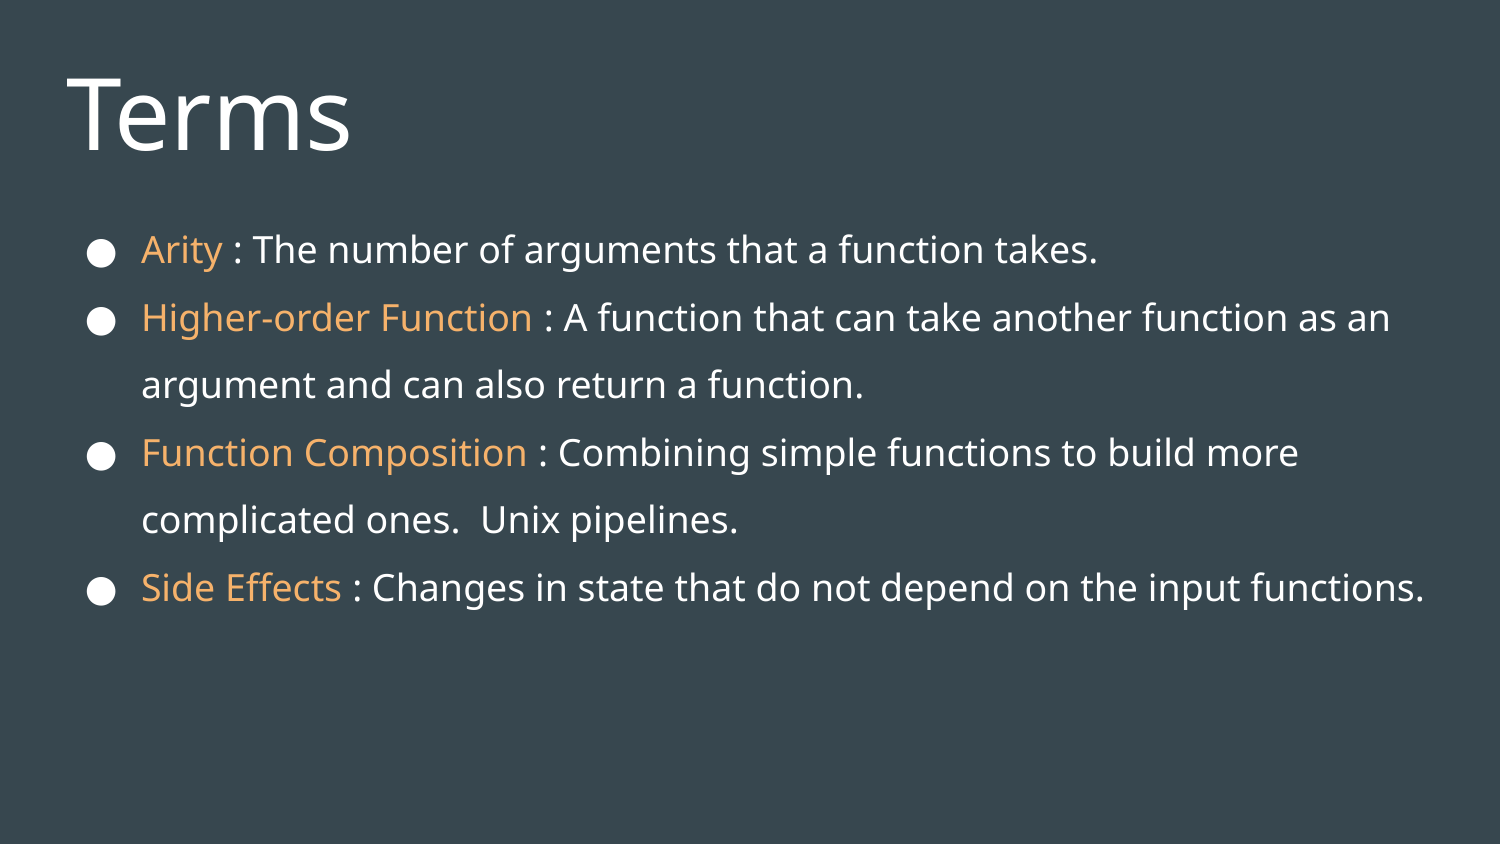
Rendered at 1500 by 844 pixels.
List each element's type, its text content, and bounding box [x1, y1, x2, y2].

title Terms [51, 35, 1449, 166]
list Arity : The number of arguments that a function takes. Higher-order Function : A function that can take another function as an argument and can also return a function. Function Composition : Combining simple functions to build more complicated ones. Unix pipelines. Side Effects : Changes in state that do not depend on the input functions. [51, 189, 1449, 750]
